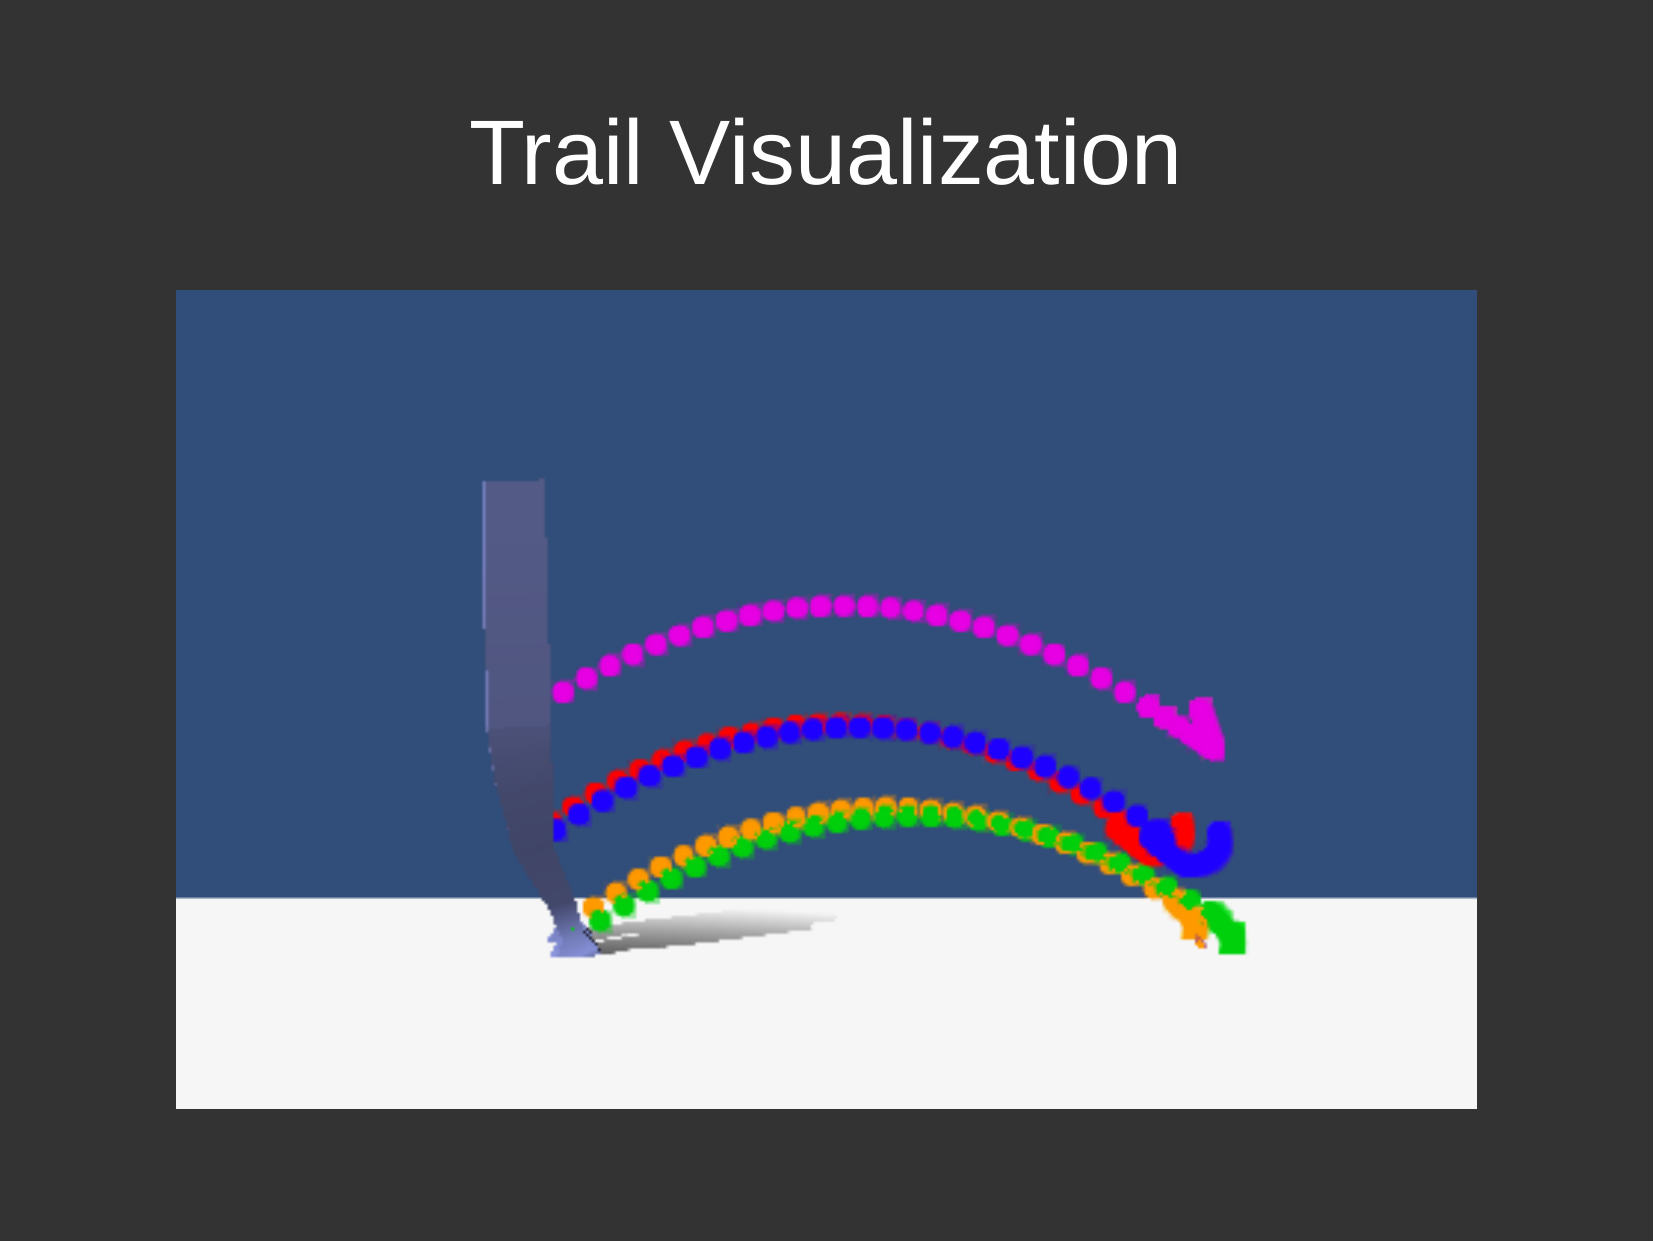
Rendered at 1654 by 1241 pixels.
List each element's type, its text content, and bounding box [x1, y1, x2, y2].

title Trail Visualization [82, 49, 1571, 257]
picture [176, 290, 1477, 1109]
